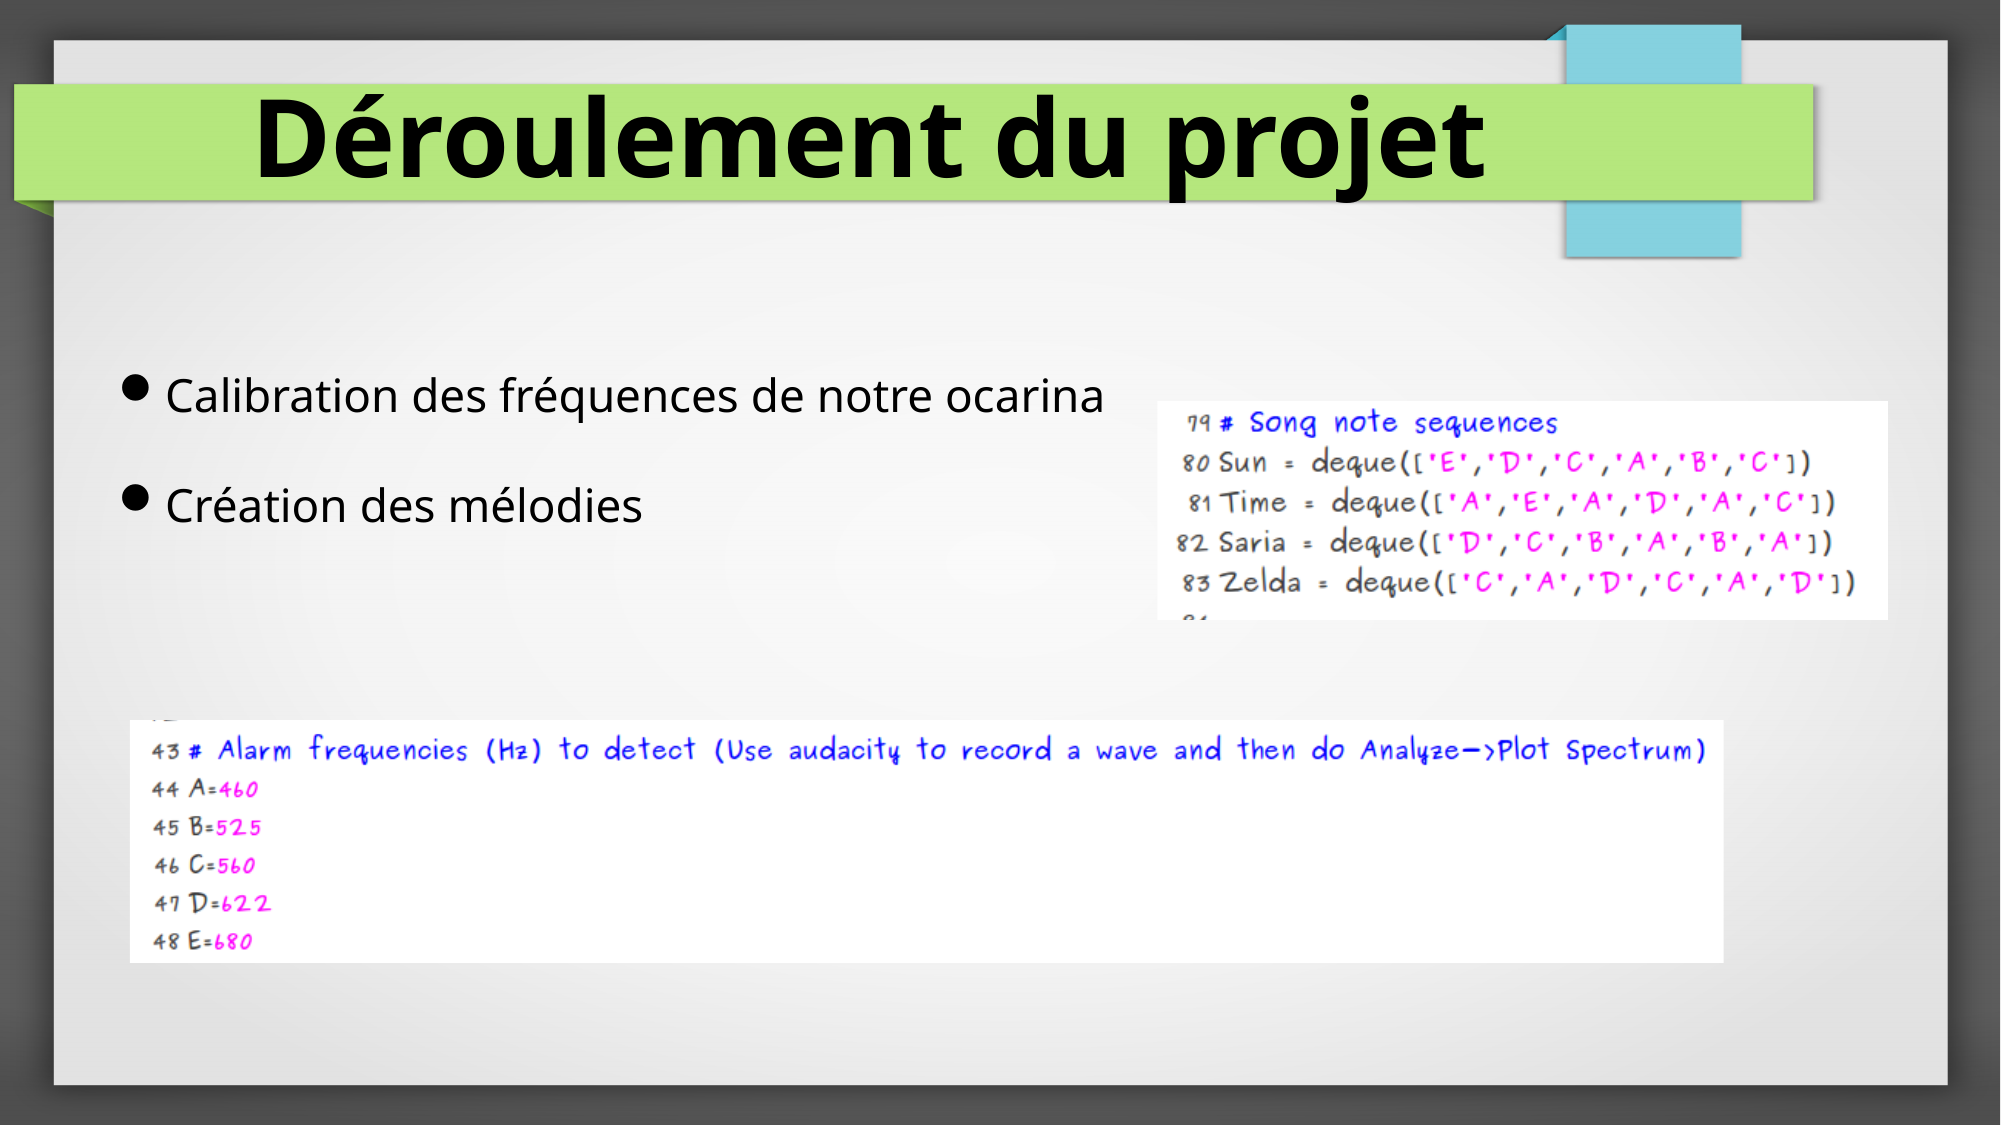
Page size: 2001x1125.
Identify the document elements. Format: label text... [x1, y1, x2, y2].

text_box Déroulement du projet [162, 61, 1805, 250]
text_box Calibration des fréquences de notre ocarina Création des mélodies [94, 295, 1134, 638]
picture [0, 0, 2001, 1125]
